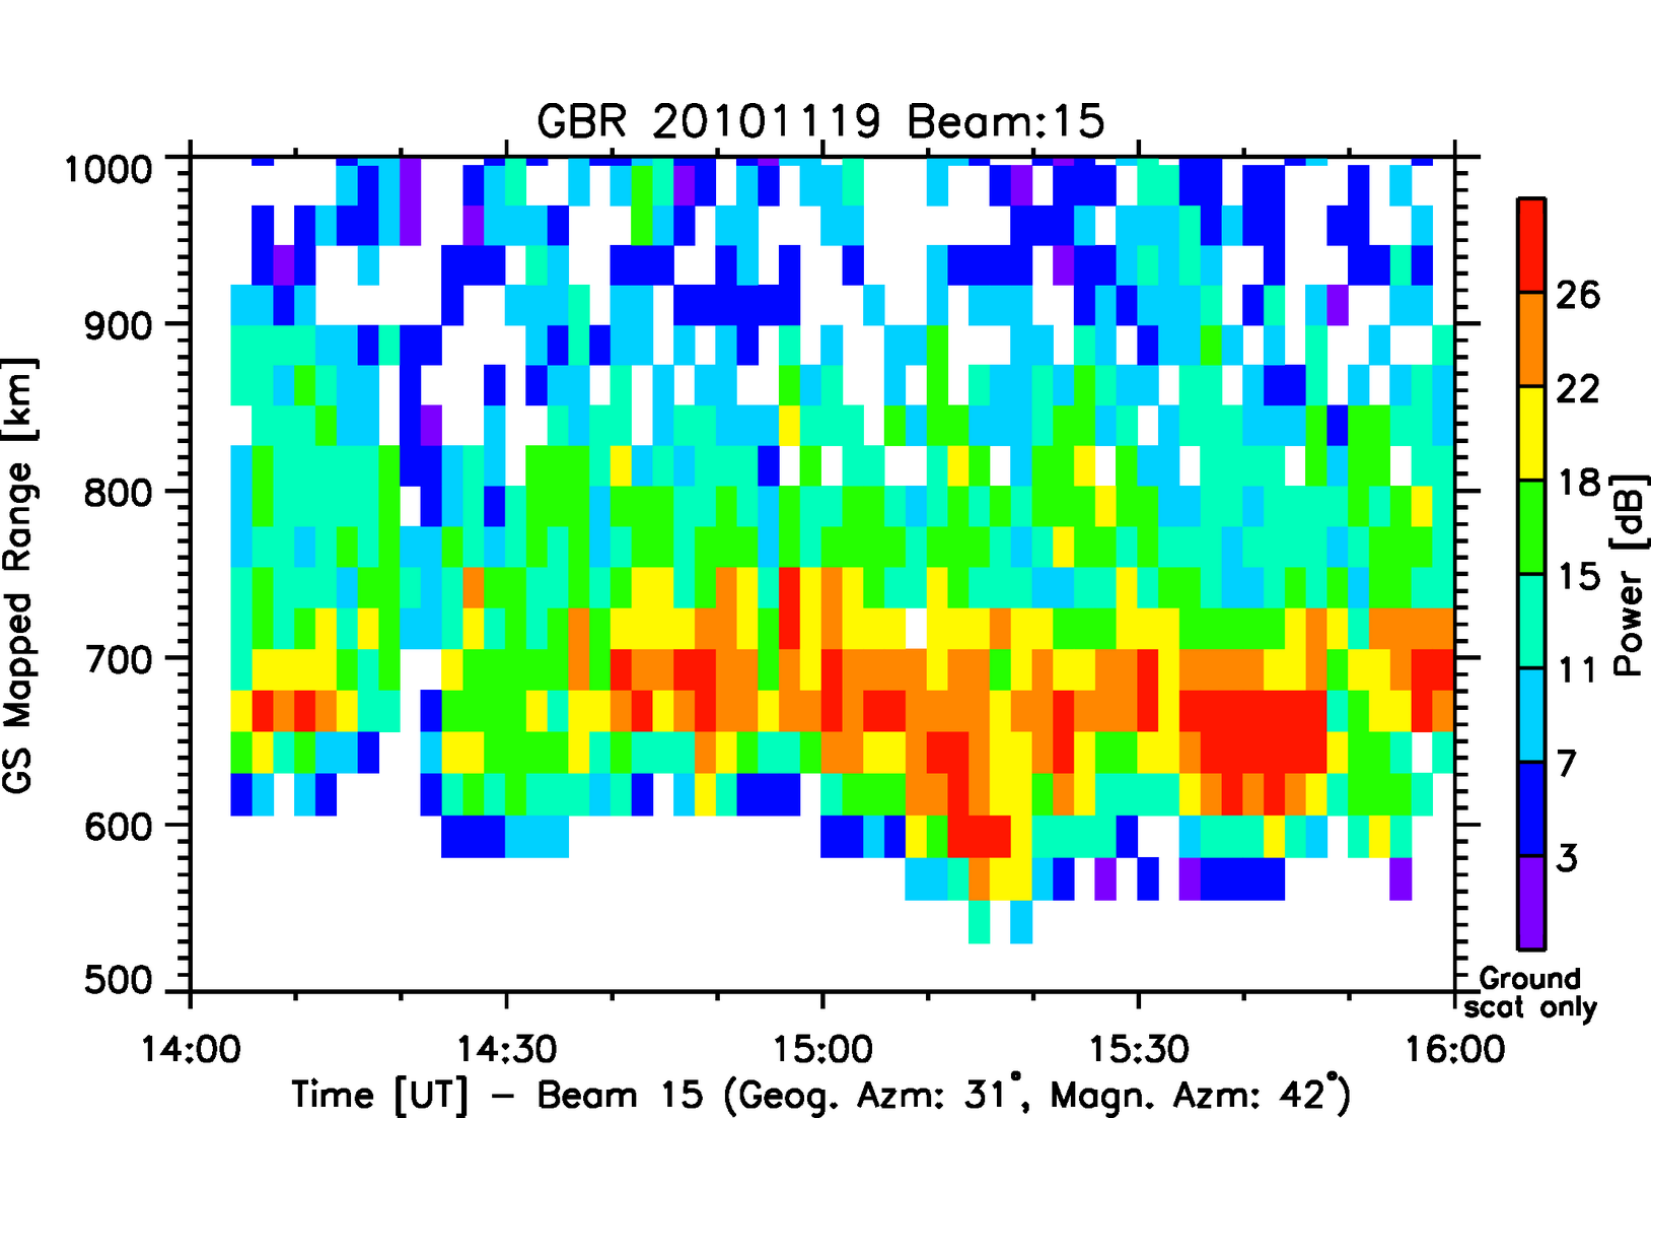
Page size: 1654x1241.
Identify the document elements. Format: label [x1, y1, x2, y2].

picture [0, 103, 1651, 1118]
